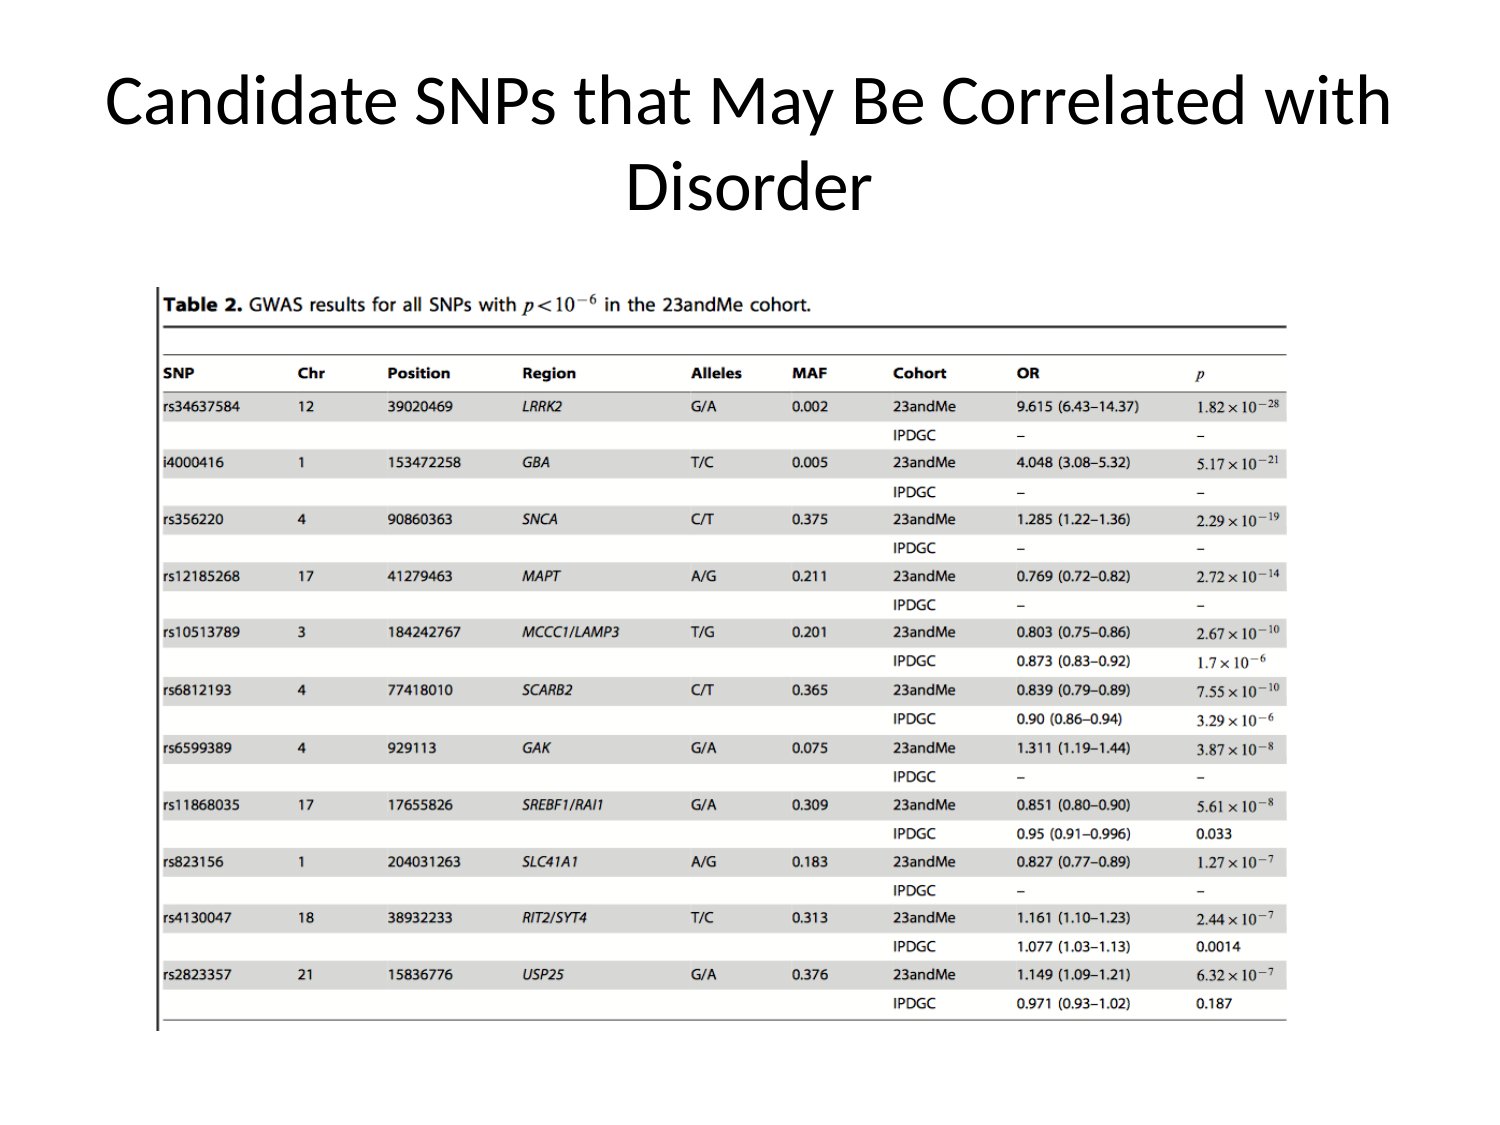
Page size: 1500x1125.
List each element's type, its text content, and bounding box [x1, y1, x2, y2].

picture [75, 287, 1425, 1031]
title Candidate SNPs that May Be Correlated with Disorder [75, 45, 1425, 233]
